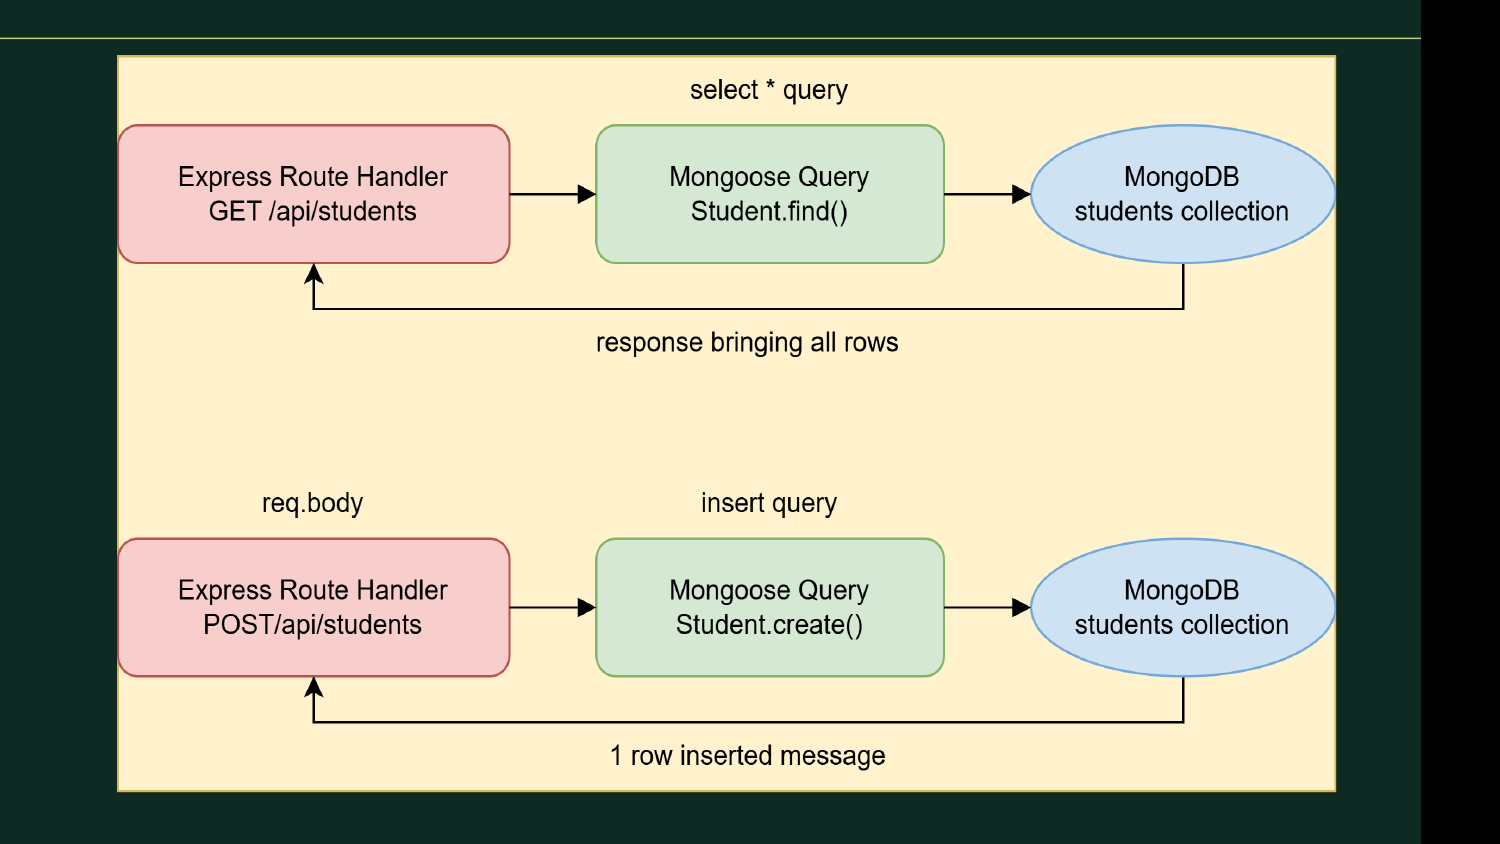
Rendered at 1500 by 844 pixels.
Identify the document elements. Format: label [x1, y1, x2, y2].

picture [95, 32, 1358, 815]
